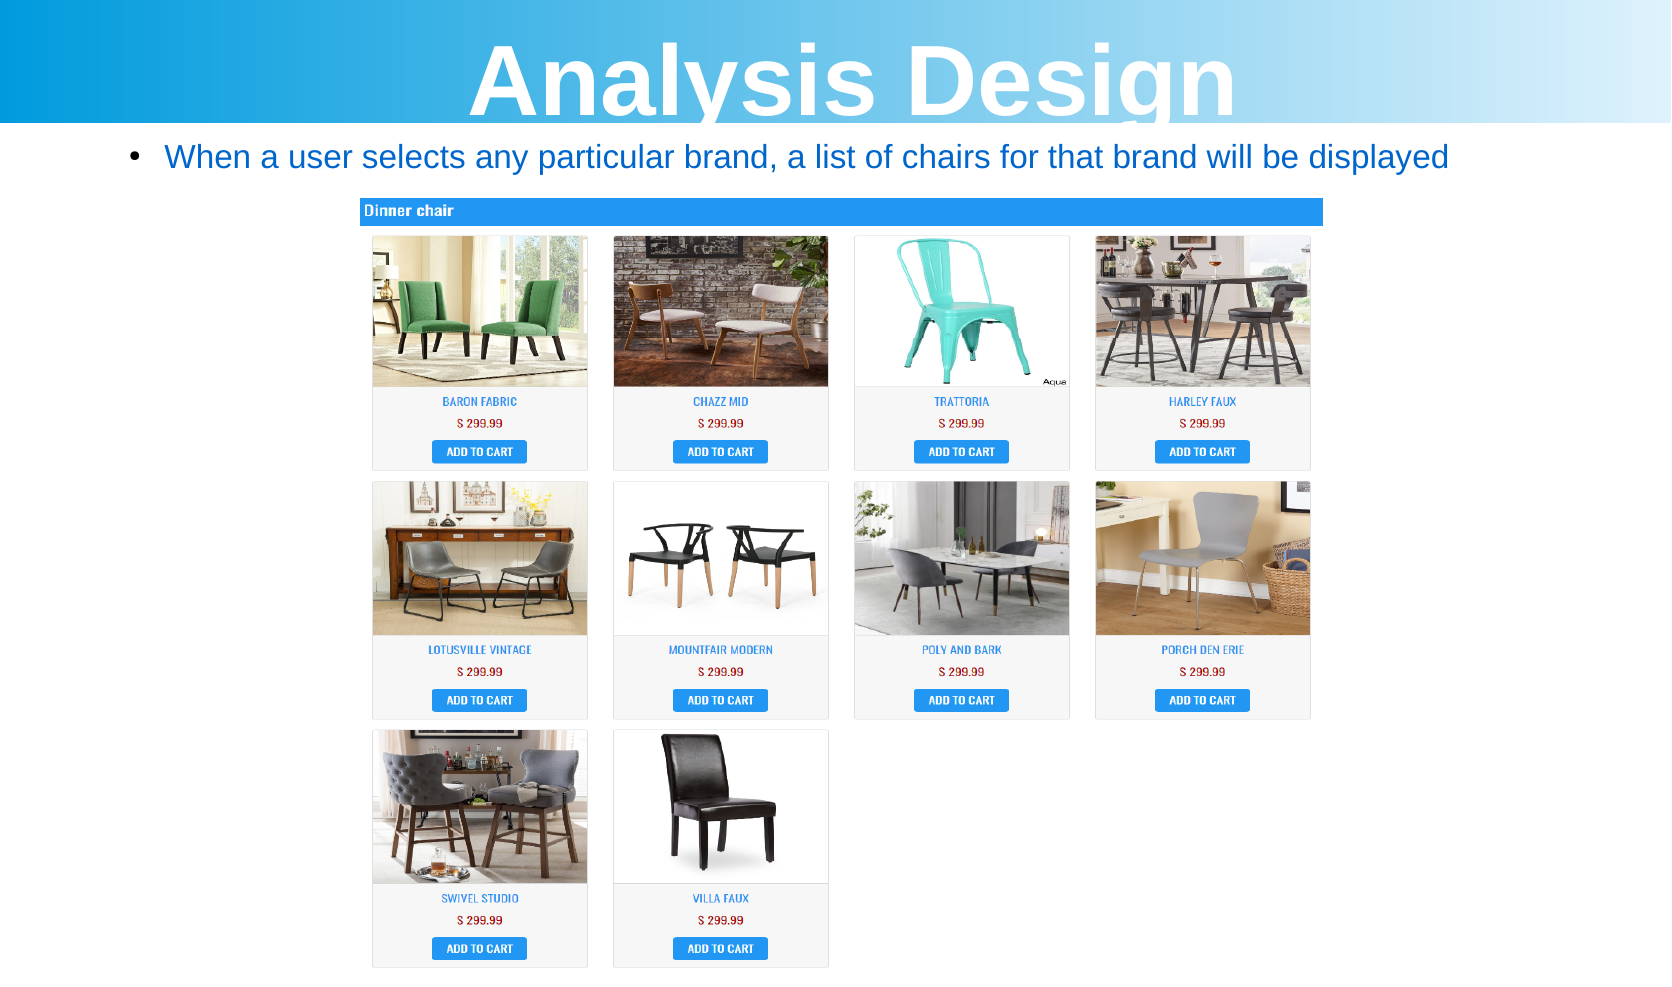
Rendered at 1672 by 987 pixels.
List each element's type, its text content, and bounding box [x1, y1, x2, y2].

title Analysis Design [83, 21, 1588, 141]
picture [360, 194, 1323, 976]
text_box When a user selects any particular brand, a list of chairs for that brand will be displayed [24, 112, 1586, 262]
